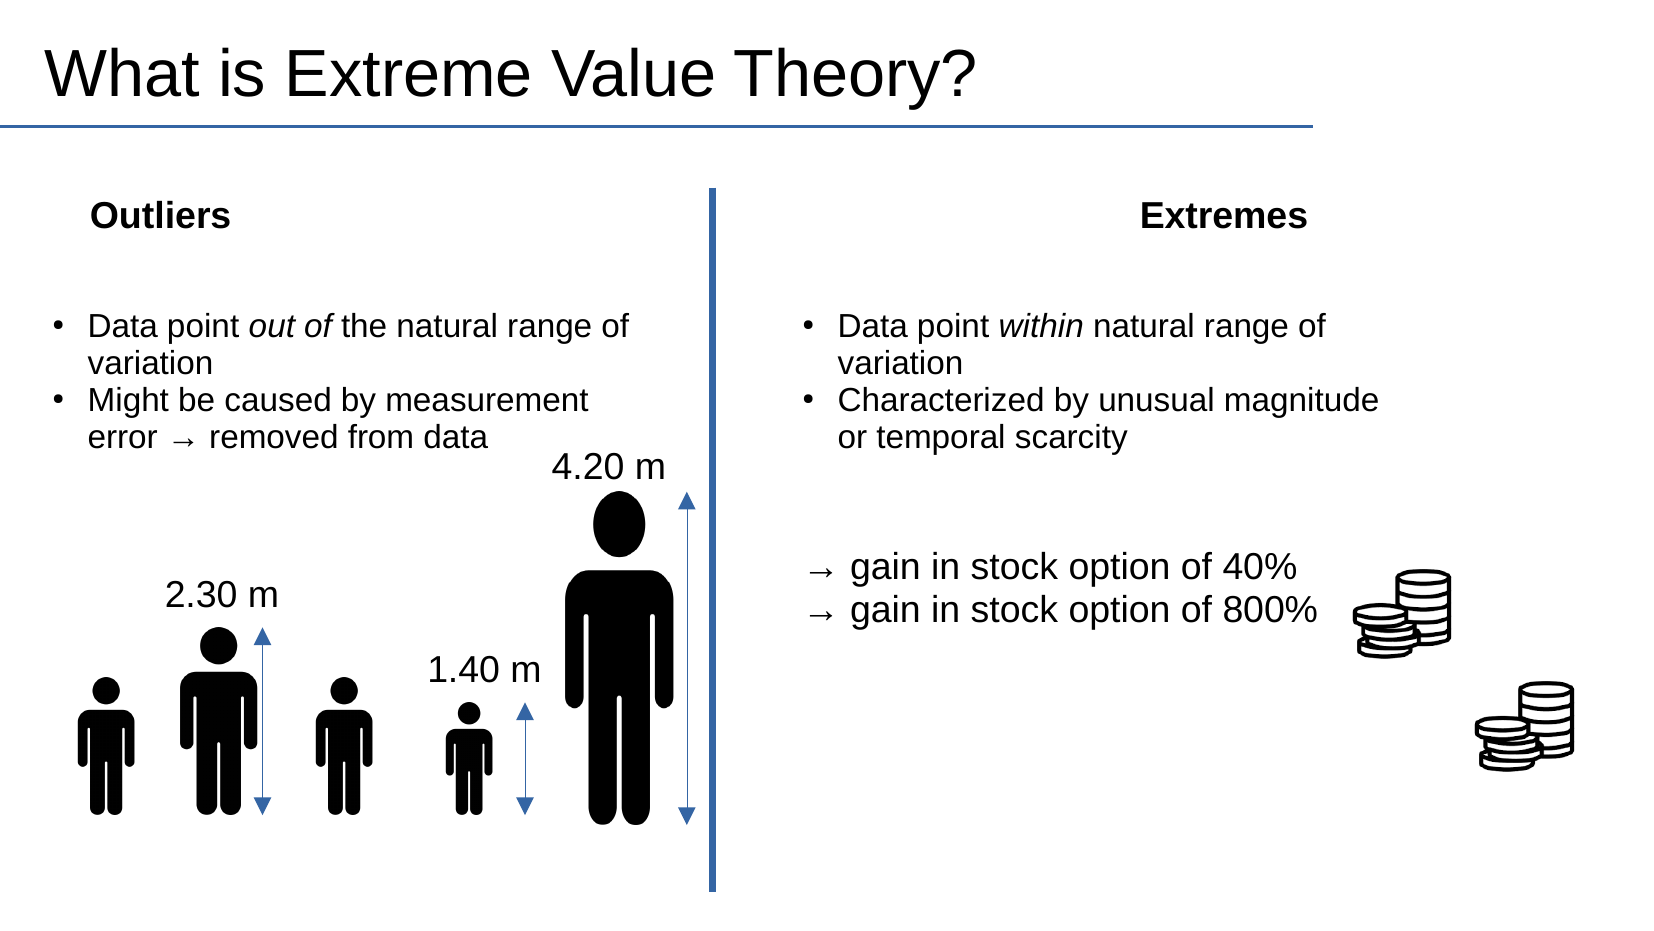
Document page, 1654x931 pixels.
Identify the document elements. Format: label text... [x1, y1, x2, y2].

picture [263, 491, 687, 826]
text_box 2.30 m [150, 566, 338, 665]
text_box Extremes [1125, 187, 1388, 245]
picture [37, 627, 262, 816]
title What is Extreme Value Theory? [44, 17, 1387, 130]
text_box Data point within natural range of variation Characterized by unusual magnitude or temporal scarcity [787, 300, 1426, 463]
picture [1351, 562, 1453, 665]
text_box → gain in stock option of 40% → gain in stock option of 800% [787, 538, 1351, 713]
text_box Outliers [75, 187, 338, 245]
text_box 4.20 m [536, 438, 725, 537]
picture [687, 491, 751, 826]
picture [1472, 674, 1576, 778]
text_box Data point out of the natural range of variation Might be caused by measurement error → removed from data [37, 300, 676, 463]
text_box 1.40 m [412, 641, 601, 740]
